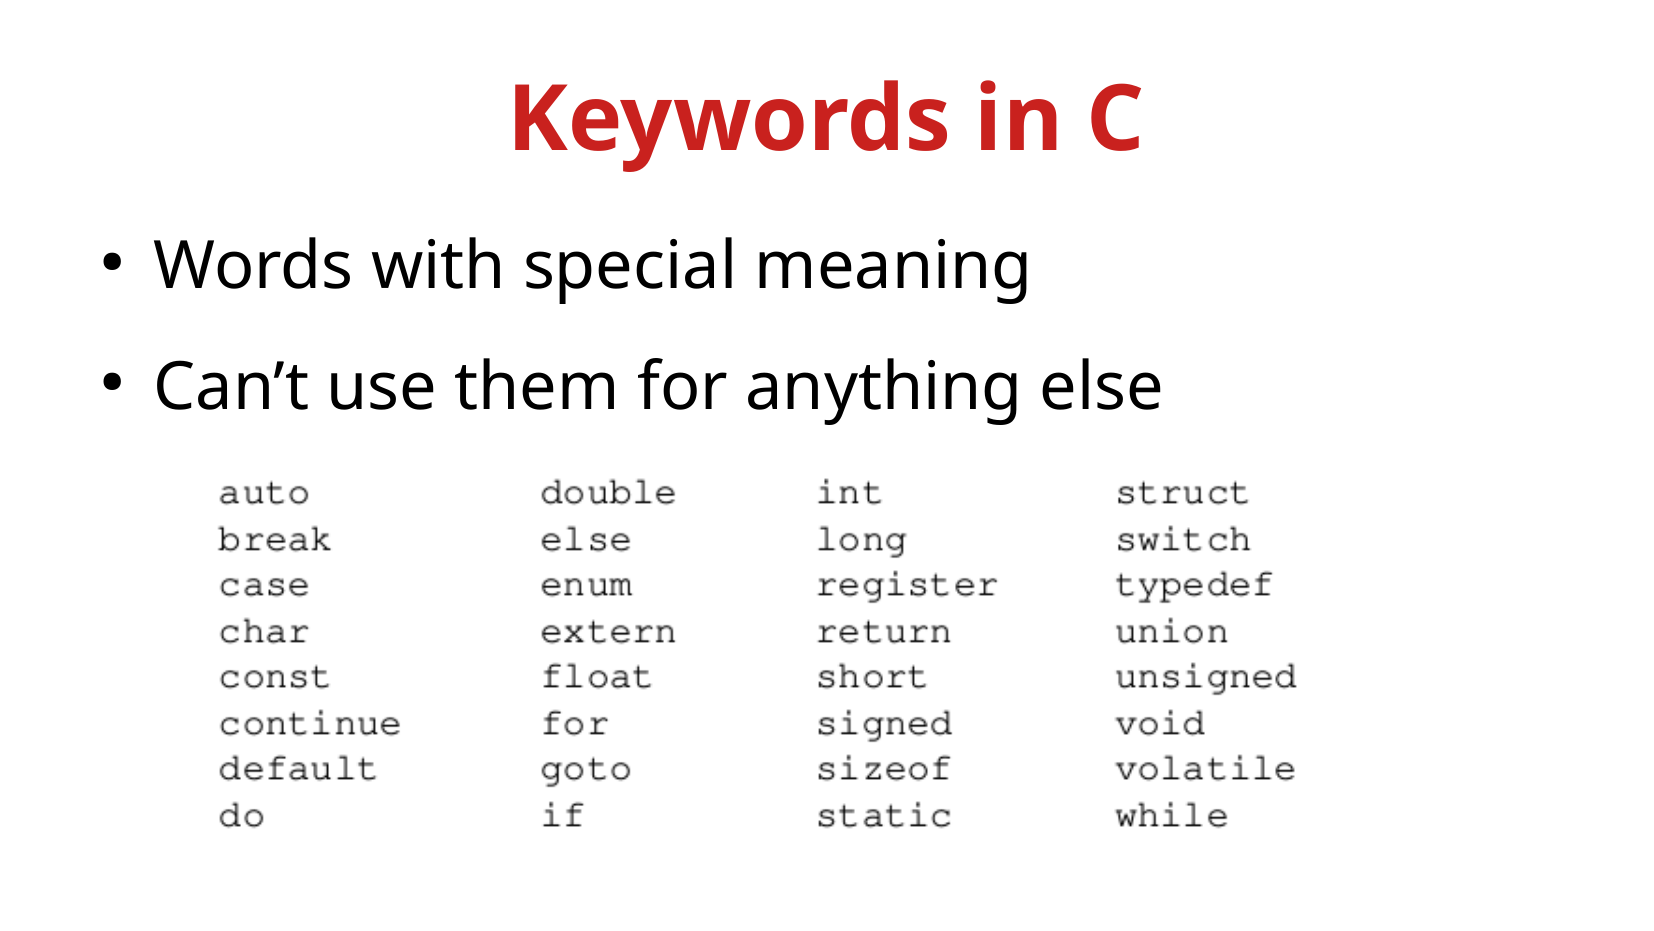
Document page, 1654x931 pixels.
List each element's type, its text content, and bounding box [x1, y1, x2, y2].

list Words with special meaning Can’t use them for anything else [82, 217, 1571, 758]
picture [153, 436, 1437, 868]
title Keywords in C [82, 37, 1571, 193]
